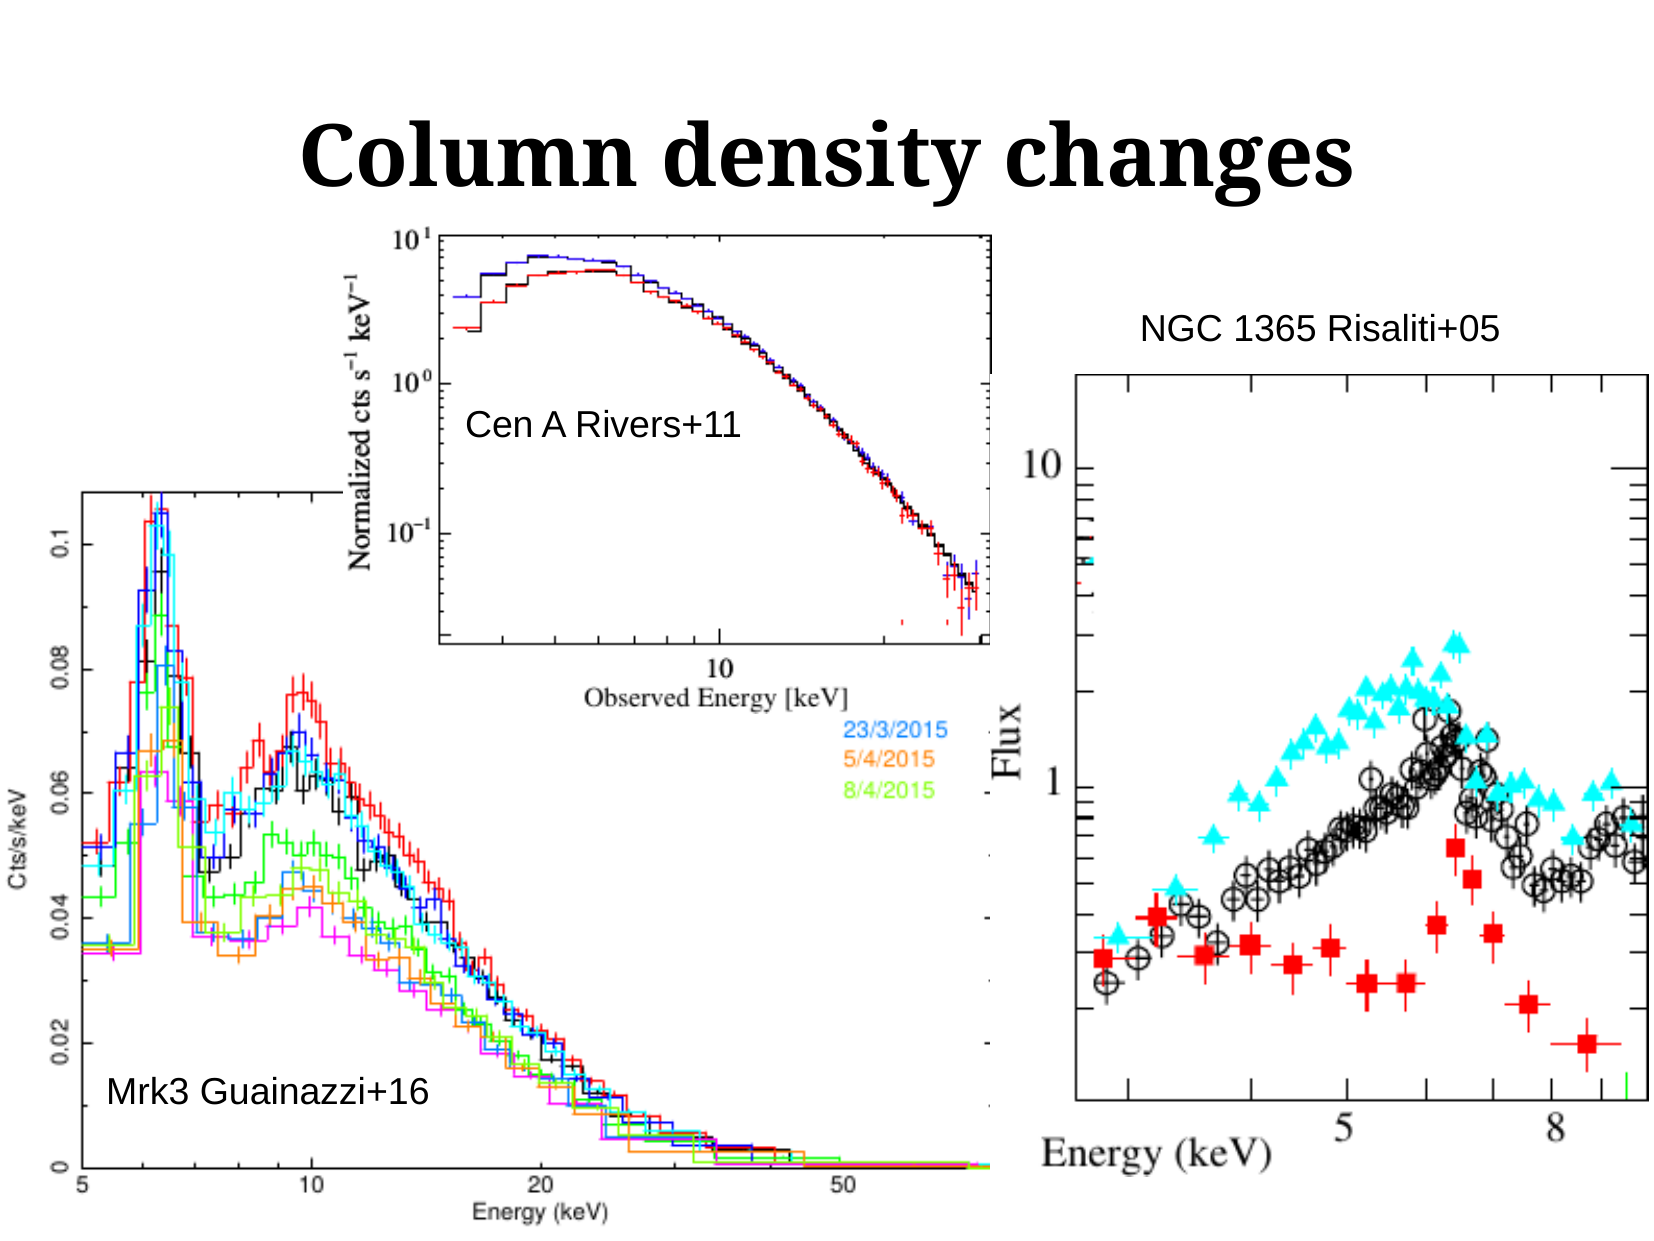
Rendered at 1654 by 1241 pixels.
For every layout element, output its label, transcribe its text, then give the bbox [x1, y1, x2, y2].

text_box NGC 1365 Risaliti+05 [1125, 300, 1538, 357]
text_box Cen A Rivers+11 [450, 396, 863, 453]
picture [0, 226, 1649, 1241]
text_box Mrk3 Guainazzi+16 [91, 1063, 504, 1120]
title Column density changes [82, 49, 1571, 257]
